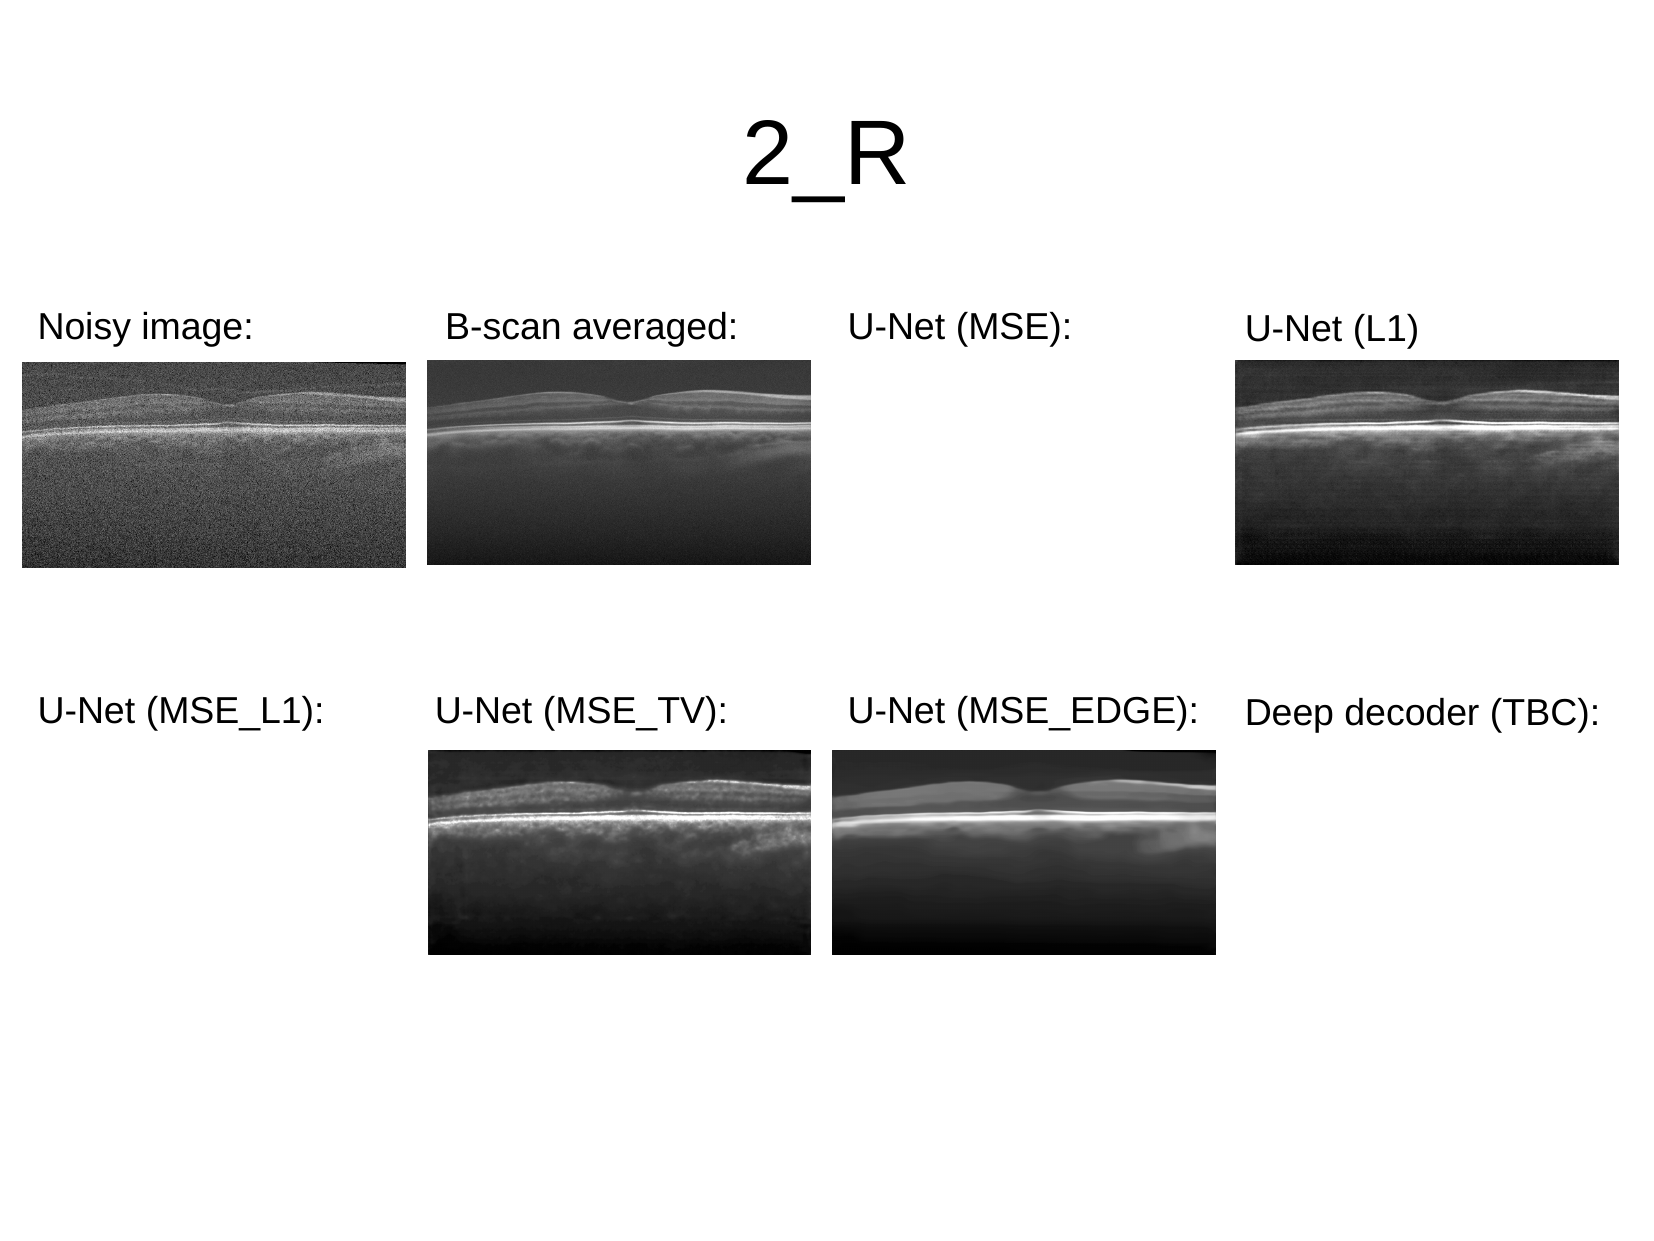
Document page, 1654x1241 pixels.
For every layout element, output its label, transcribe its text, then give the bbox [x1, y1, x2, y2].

text_box B-scan averaged: [420, 298, 754, 356]
text_box U-Net (MSE_TV): [420, 682, 744, 740]
text_box U-Net (MSE_EDGE): [832, 682, 1215, 740]
picture [22, 362, 406, 568]
picture [1235, 360, 1619, 565]
text_box U-Net (L1) [1230, 300, 1435, 357]
picture [832, 750, 1216, 955]
text_box U-Net (MSE_L1): [22, 682, 340, 740]
text_box U-Net (MSE): [832, 298, 1088, 356]
text_box Deep decoder (TBC): [1230, 683, 1616, 741]
title 2_R [82, 49, 1571, 257]
picture [428, 750, 811, 955]
text_box Noisy image: [22, 298, 269, 356]
picture [427, 360, 811, 565]
